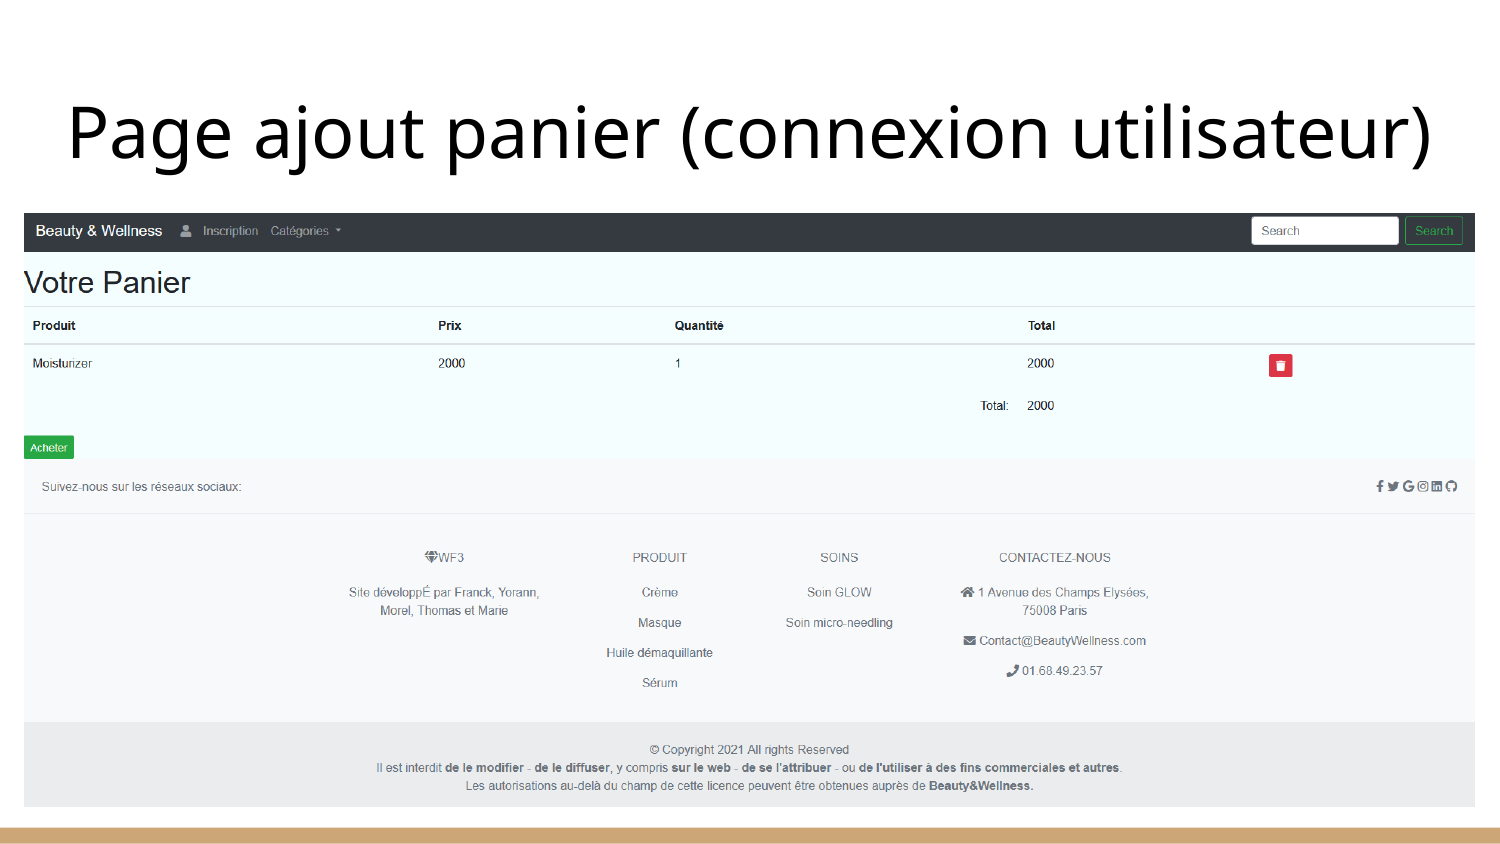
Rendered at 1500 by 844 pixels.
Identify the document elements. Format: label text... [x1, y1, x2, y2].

picture [24, 213, 1475, 808]
title Page ajout panier (connexion utilisateur) [51, 51, 1449, 189]
